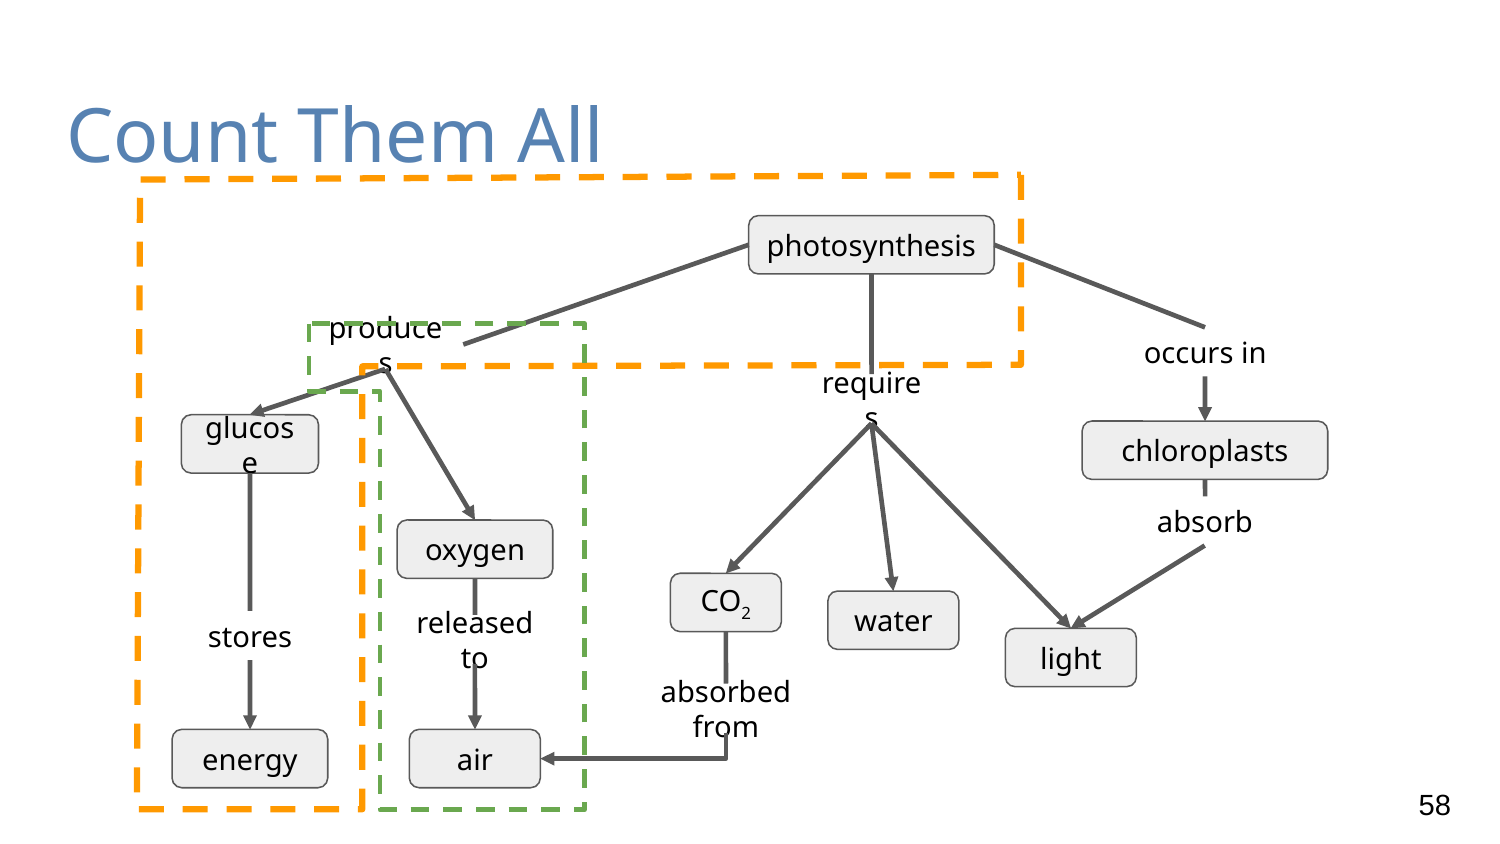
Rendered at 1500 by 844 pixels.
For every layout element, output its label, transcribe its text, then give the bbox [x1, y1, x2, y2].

text_box photosynthesis [748, 215, 995, 274]
text_box released to [384, 614, 566, 664]
text_box occurs in [1127, 327, 1283, 377]
text_box stores [172, 610, 328, 661]
text_box oxygen [397, 519, 553, 579]
text_box water [827, 591, 959, 650]
text_box produces [307, 319, 464, 370]
text_box absorbed from [608, 683, 844, 733]
title Count Them All [51, 72, 1449, 167]
text_box glucose [181, 414, 319, 474]
text_box chloroplasts [1082, 421, 1328, 480]
text_box light [1005, 628, 1137, 687]
text_box CO2 [670, 573, 782, 632]
text_box energy [172, 729, 328, 788]
text_box absorb [1136, 496, 1274, 546]
text_box requires [802, 374, 941, 424]
text_box air [409, 729, 541, 788]
